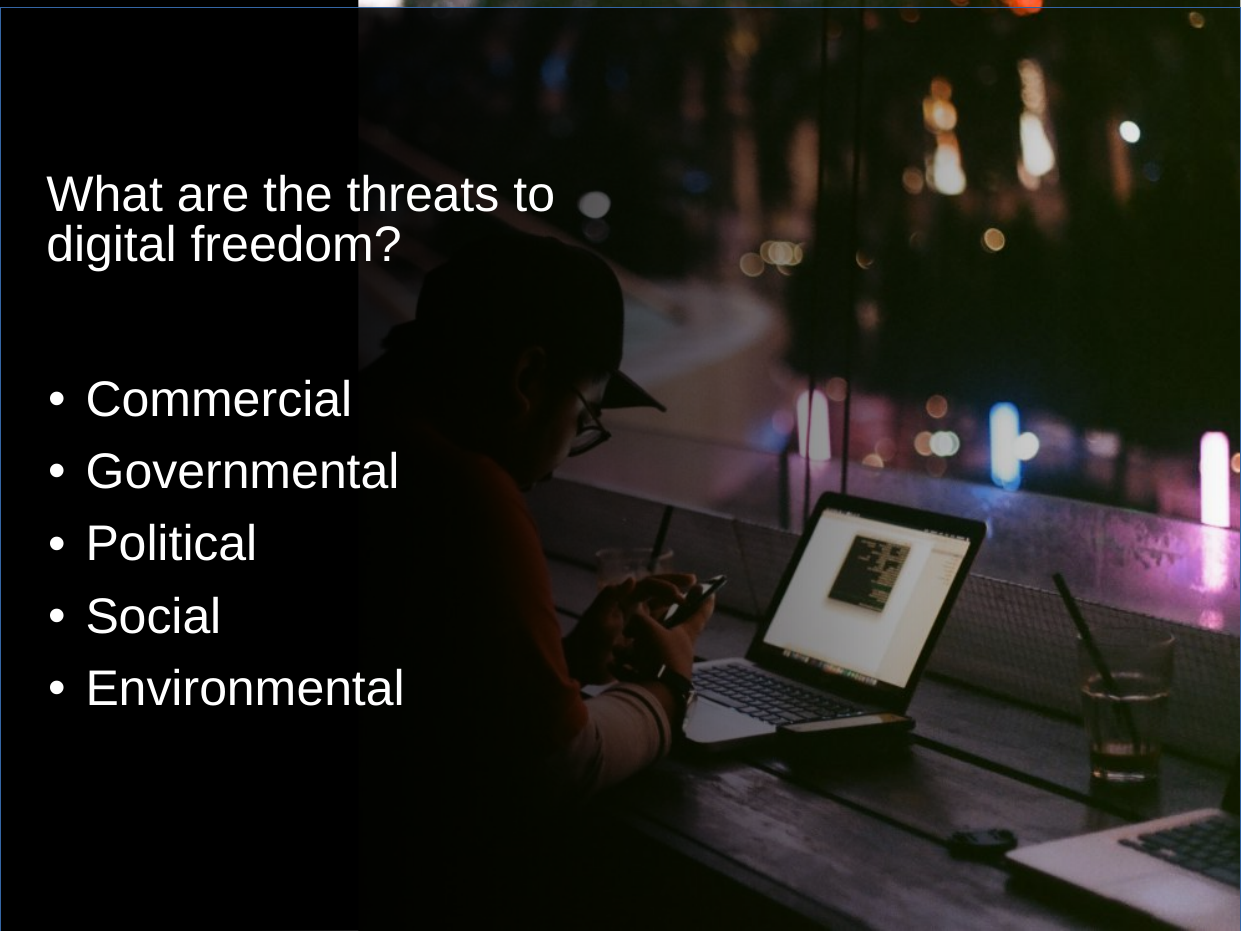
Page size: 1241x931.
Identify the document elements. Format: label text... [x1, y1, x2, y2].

text_box Commercial Governmental Political Social Environmental [17, 368, 478, 804]
text_box What are the threats to digital freedom? [31, 126, 664, 279]
picture [358, 0, 1241, 7]
text_box [0, 7, 1241, 931]
